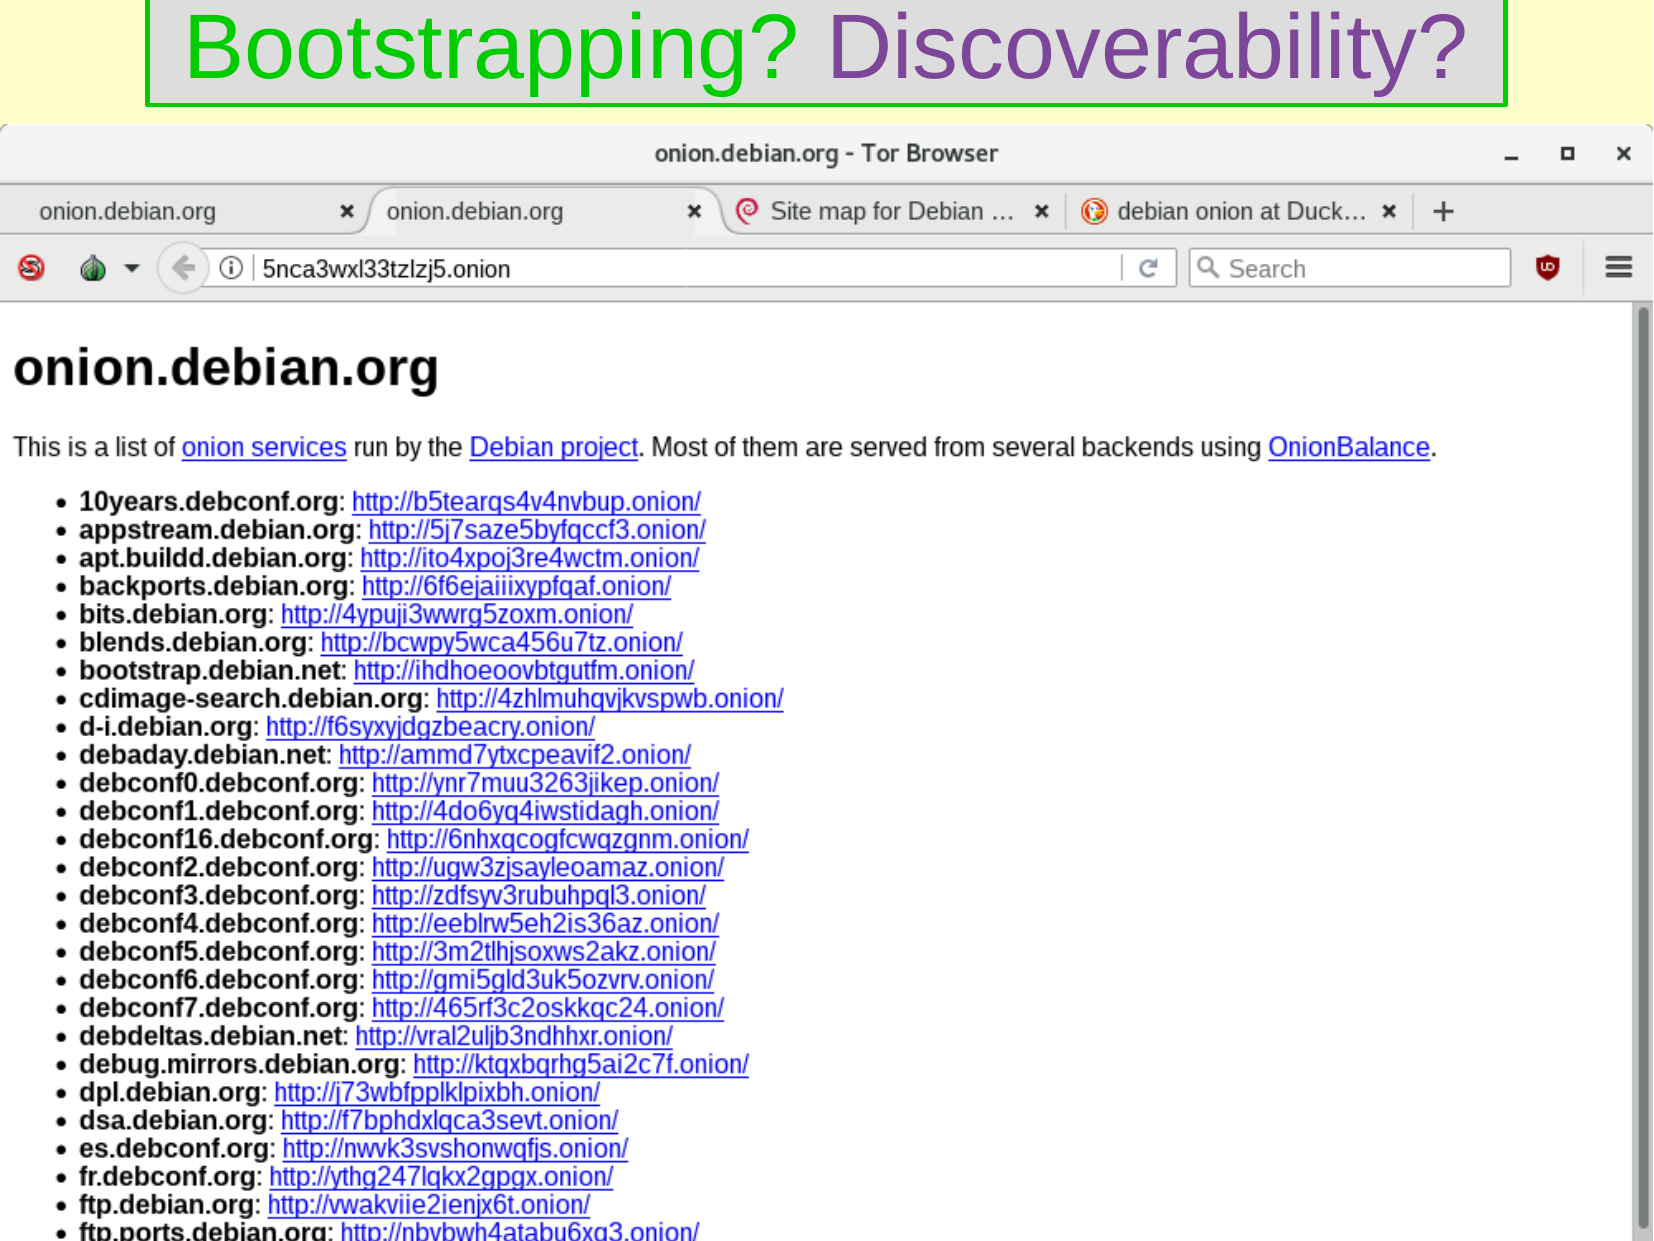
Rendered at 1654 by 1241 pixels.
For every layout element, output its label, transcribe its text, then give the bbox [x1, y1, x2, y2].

title Bootstrapping? Discoverability? [73, 0, 1580, 124]
picture [0, 124, 1653, 1241]
